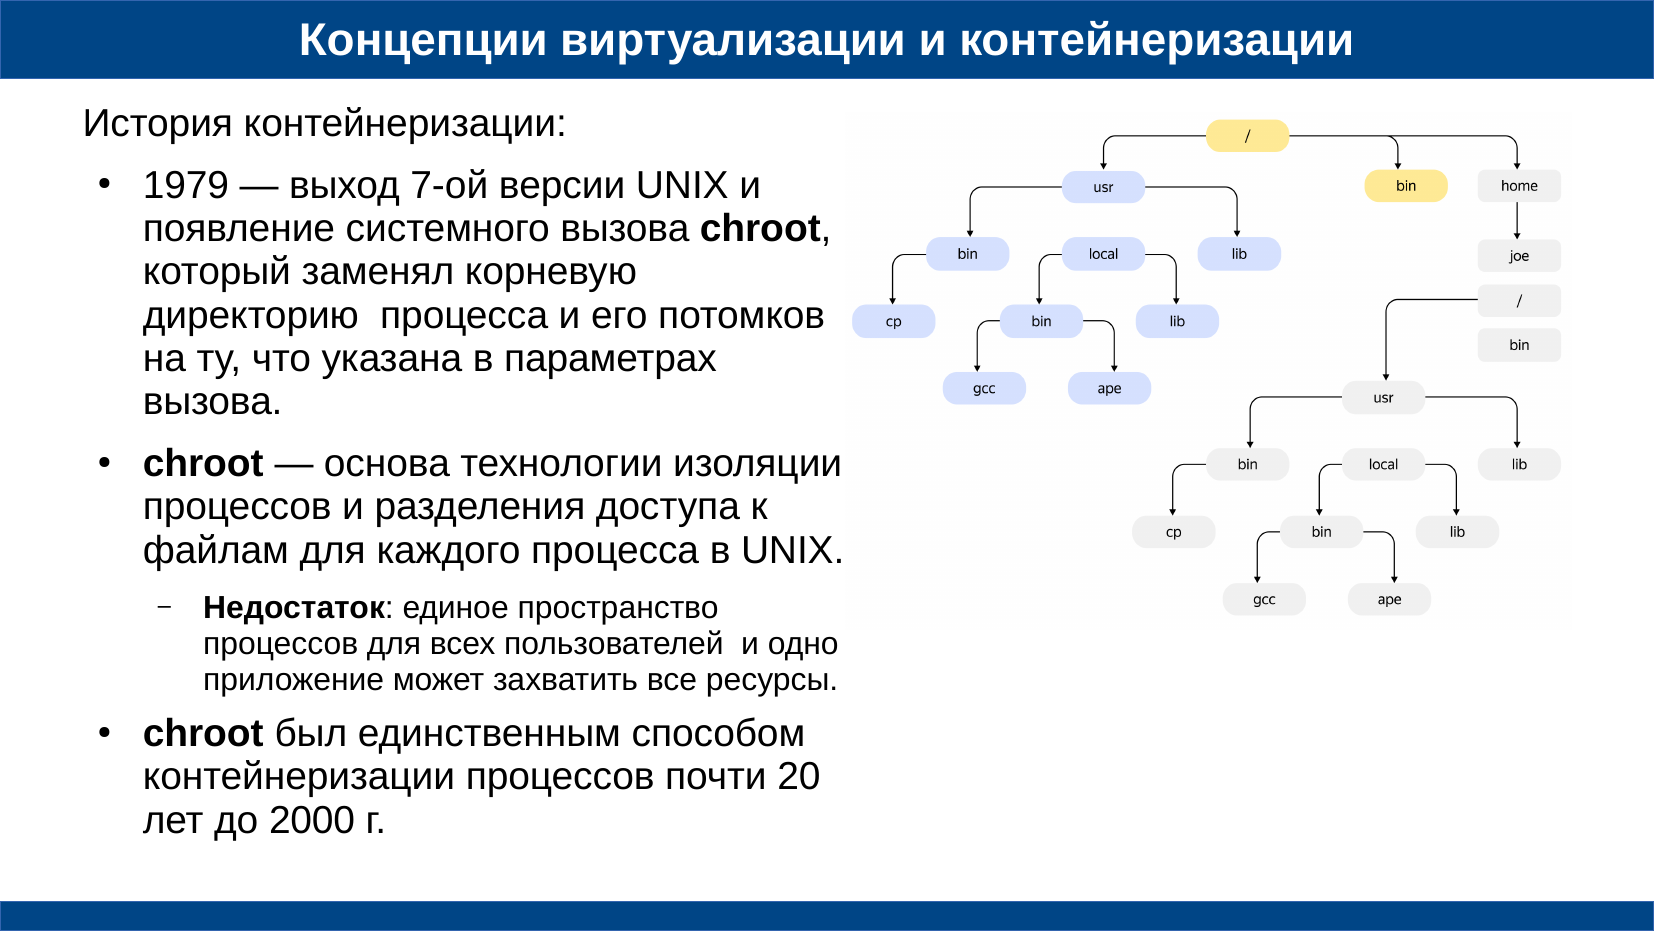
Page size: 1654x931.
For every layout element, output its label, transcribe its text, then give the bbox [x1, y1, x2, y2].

list История контейнеризации: 1979 — выход 7-ой версии UNIX и появление системного вызова chroot, который заменял корневую директорию процесса и его потомков на ту, что указана в параметрах вызова. chroot — основа технологии изоляции процессов и разделения доступа к файлам для каждого процесса в UNIX. Недостаток: единое пространство процессов для всех пользователей и одно приложение может захватить все ресурсы. chroot был единственным способом контейнеризации процессов почти 20 лет до 2000 г. [82, 101, 846, 871]
picture [845, 101, 1572, 641]
title Концепции виртуализации и контейнеризации [0, 0, 1654, 79]
text_box [815, 448, 846, 520]
